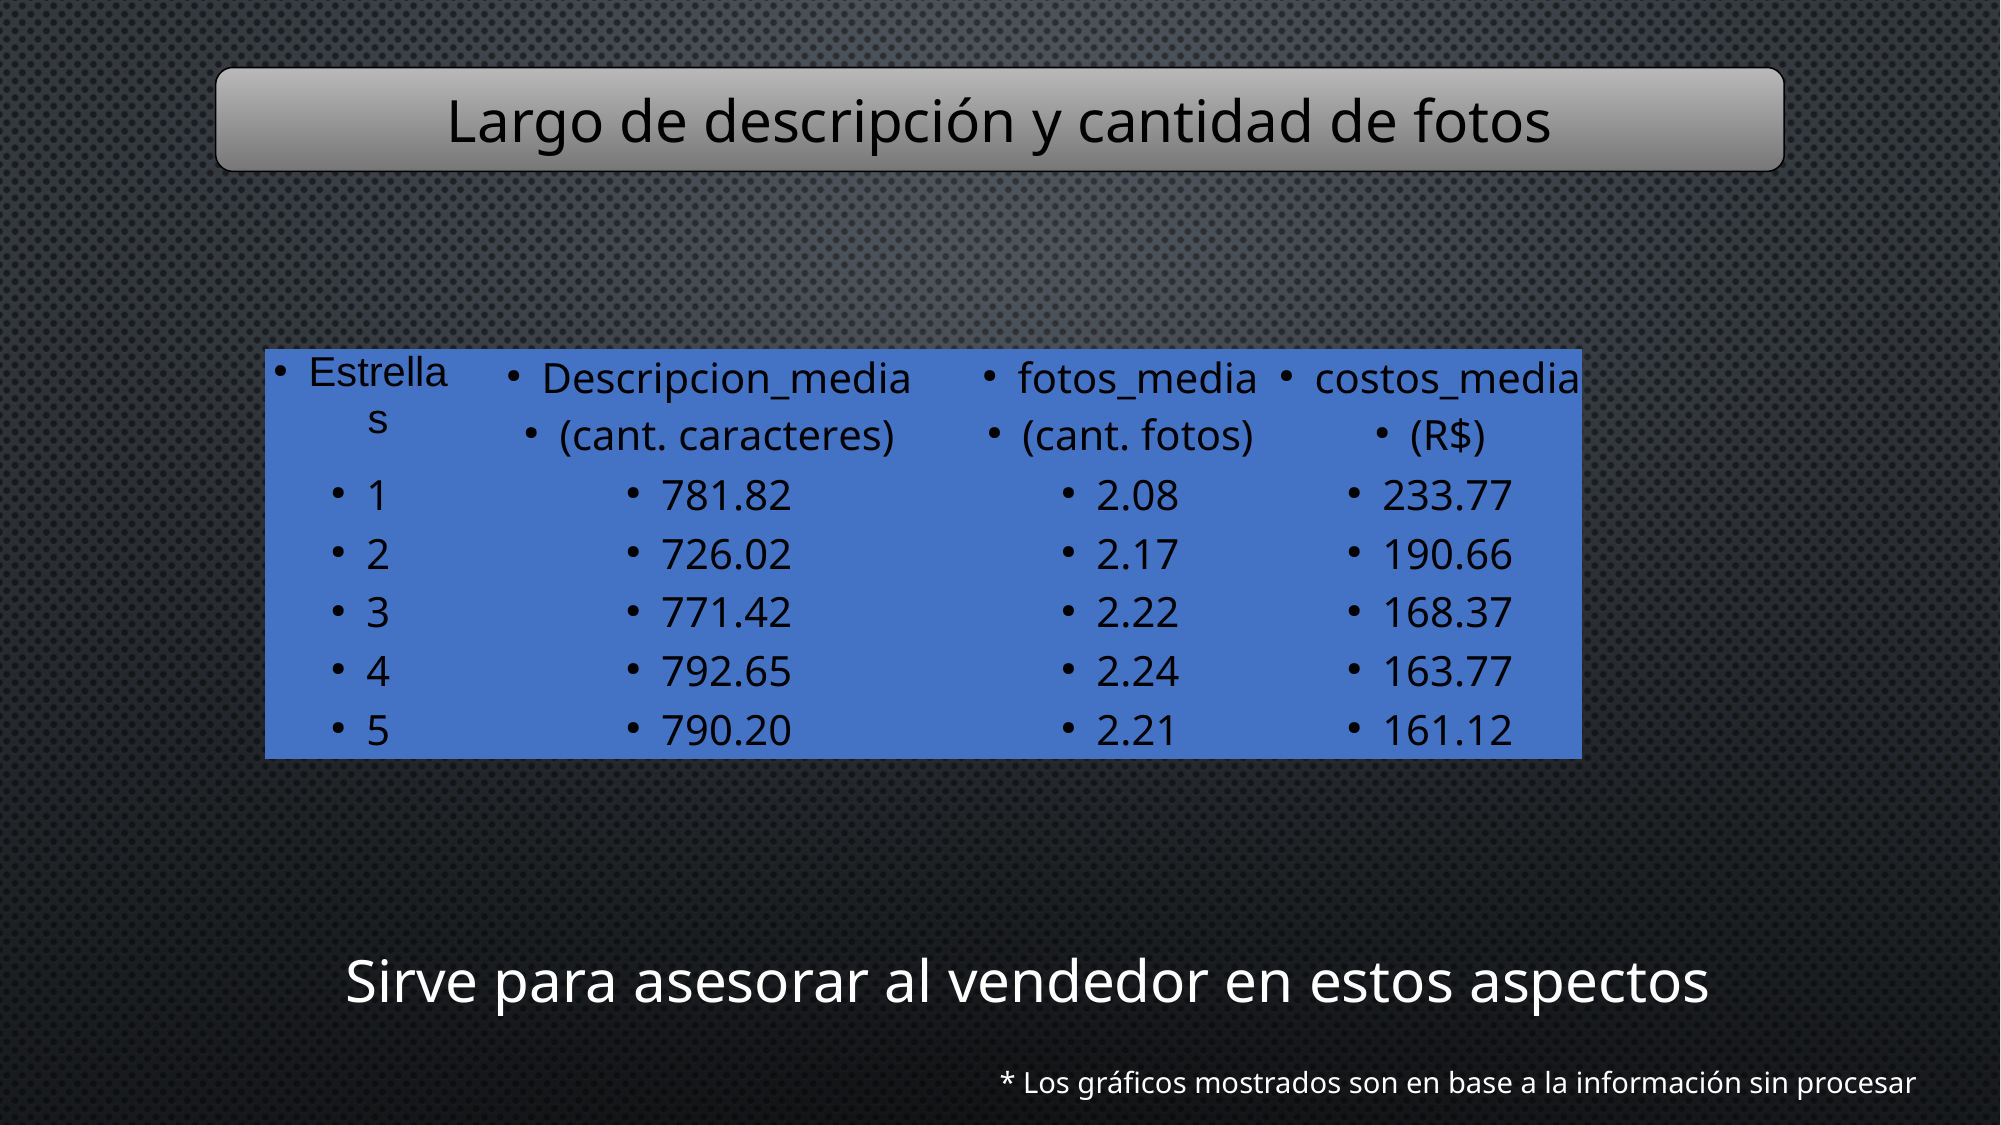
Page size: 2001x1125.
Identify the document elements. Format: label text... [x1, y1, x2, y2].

table_cell 2.24 [962, 642, 1278, 700]
table_cell 2.08 [962, 466, 1278, 525]
text_box Largo de descripción y cantidad de fotos [215, 67, 1785, 172]
text_box * Los gráficos mostrados son en base a la información sin procesar [935, 1057, 1981, 1108]
table_header costos_media (R$) [1278, 349, 1582, 466]
table_cell 726.02 [456, 525, 962, 583]
table_cell 4 [265, 642, 456, 700]
text_box Sirve para asesorar al vendedor en estos aspectos [75, 936, 1981, 1023]
table_cell 3 [265, 583, 456, 642]
table_cell 233.77 [1278, 466, 1582, 525]
table_cell 790.20 [456, 700, 962, 759]
table_cell 2.17 [962, 525, 1278, 583]
table_cell 161.12 [1278, 700, 1582, 759]
table_cell 771.42 [456, 583, 962, 642]
table_cell 2.22 [962, 583, 1278, 642]
table_cell 2.21 [962, 700, 1278, 759]
table_cell 1 [265, 466, 456, 525]
table_header fotos_media (cant. fotos) [962, 349, 1278, 466]
table_header Estrellas [265, 349, 456, 466]
table_cell 5 [265, 700, 456, 759]
table_cell 168.37 [1278, 583, 1582, 642]
table_cell 792.65 [456, 642, 962, 700]
table_header Descripcion_media (cant. caracteres) [456, 349, 962, 466]
table_cell 2 [265, 525, 456, 583]
table_cell 190.66 [1278, 525, 1582, 583]
table_cell 781.82 [456, 466, 962, 525]
table_cell 163.77 [1278, 642, 1582, 700]
